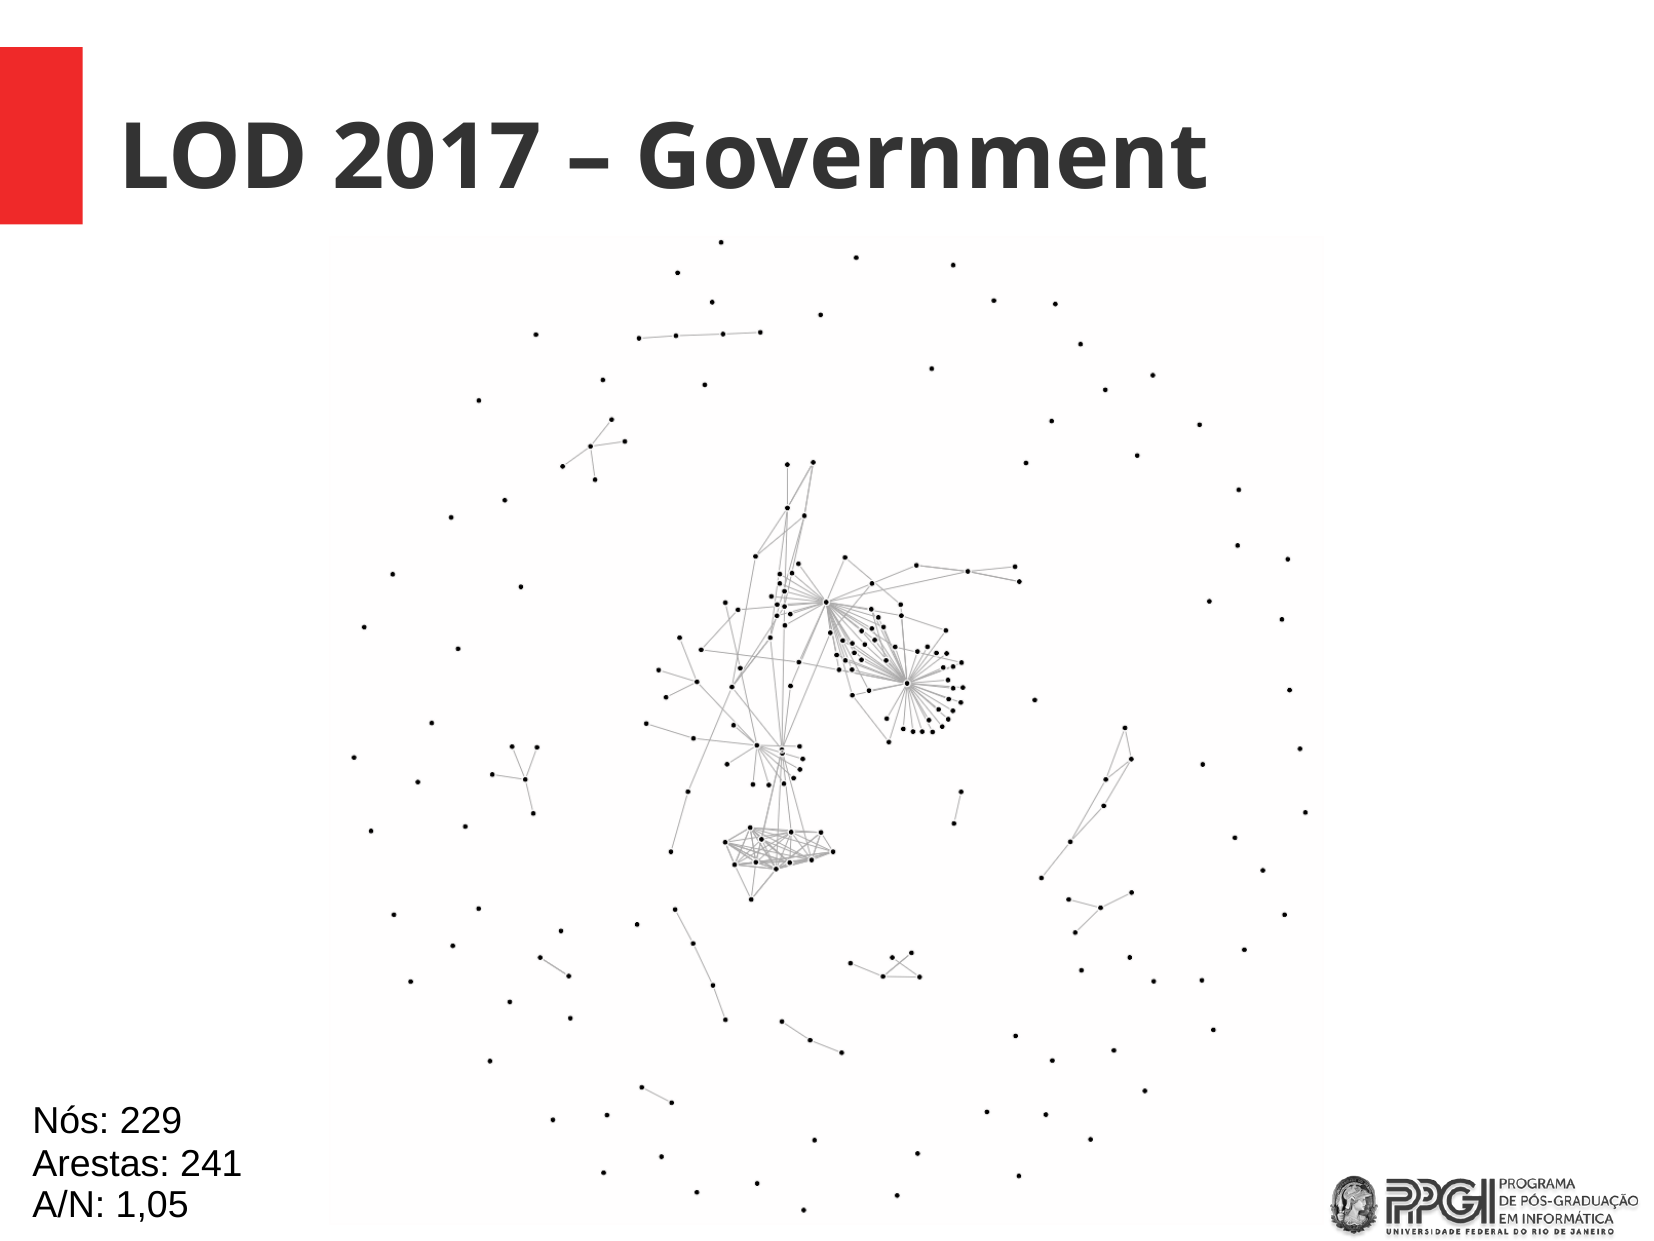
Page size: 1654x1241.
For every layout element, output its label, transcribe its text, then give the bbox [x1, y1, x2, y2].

picture [329, 235, 1325, 1225]
text_box Nós: 229 Arestas: 241 A/N: 1,05 [17, 1092, 258, 1232]
title LOD 2017 – Government [118, 49, 1571, 257]
